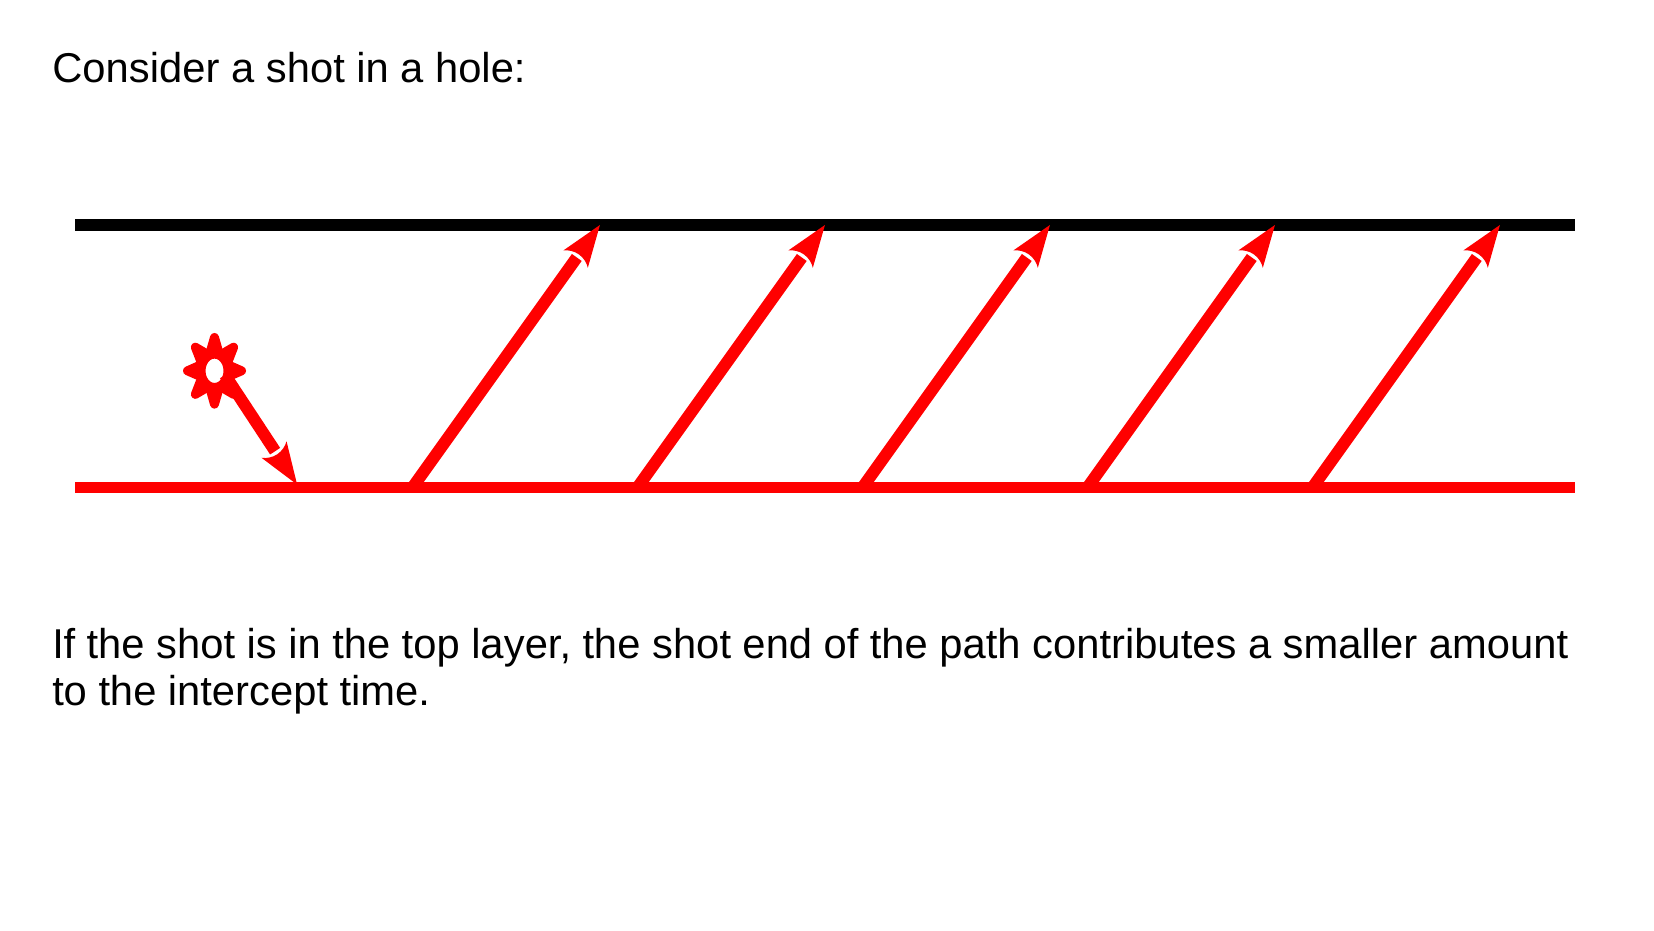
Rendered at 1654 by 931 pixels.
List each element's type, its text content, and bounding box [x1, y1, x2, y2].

text_box [223, 381, 234, 395]
text_box [210, 337, 219, 351]
text_box [187, 365, 199, 376]
text_box [201, 354, 229, 388]
text_box [223, 347, 234, 361]
text_box [210, 390, 219, 405]
text_box [195, 381, 206, 395]
text_box Consider a shot in a hole: [37, 37, 1651, 109]
text_box [230, 365, 242, 376]
text_box If the shot is in the top layer, the shot end of the path contributes a smaller amount to the intercept time. [37, 525, 1613, 931]
text_box [195, 347, 206, 361]
